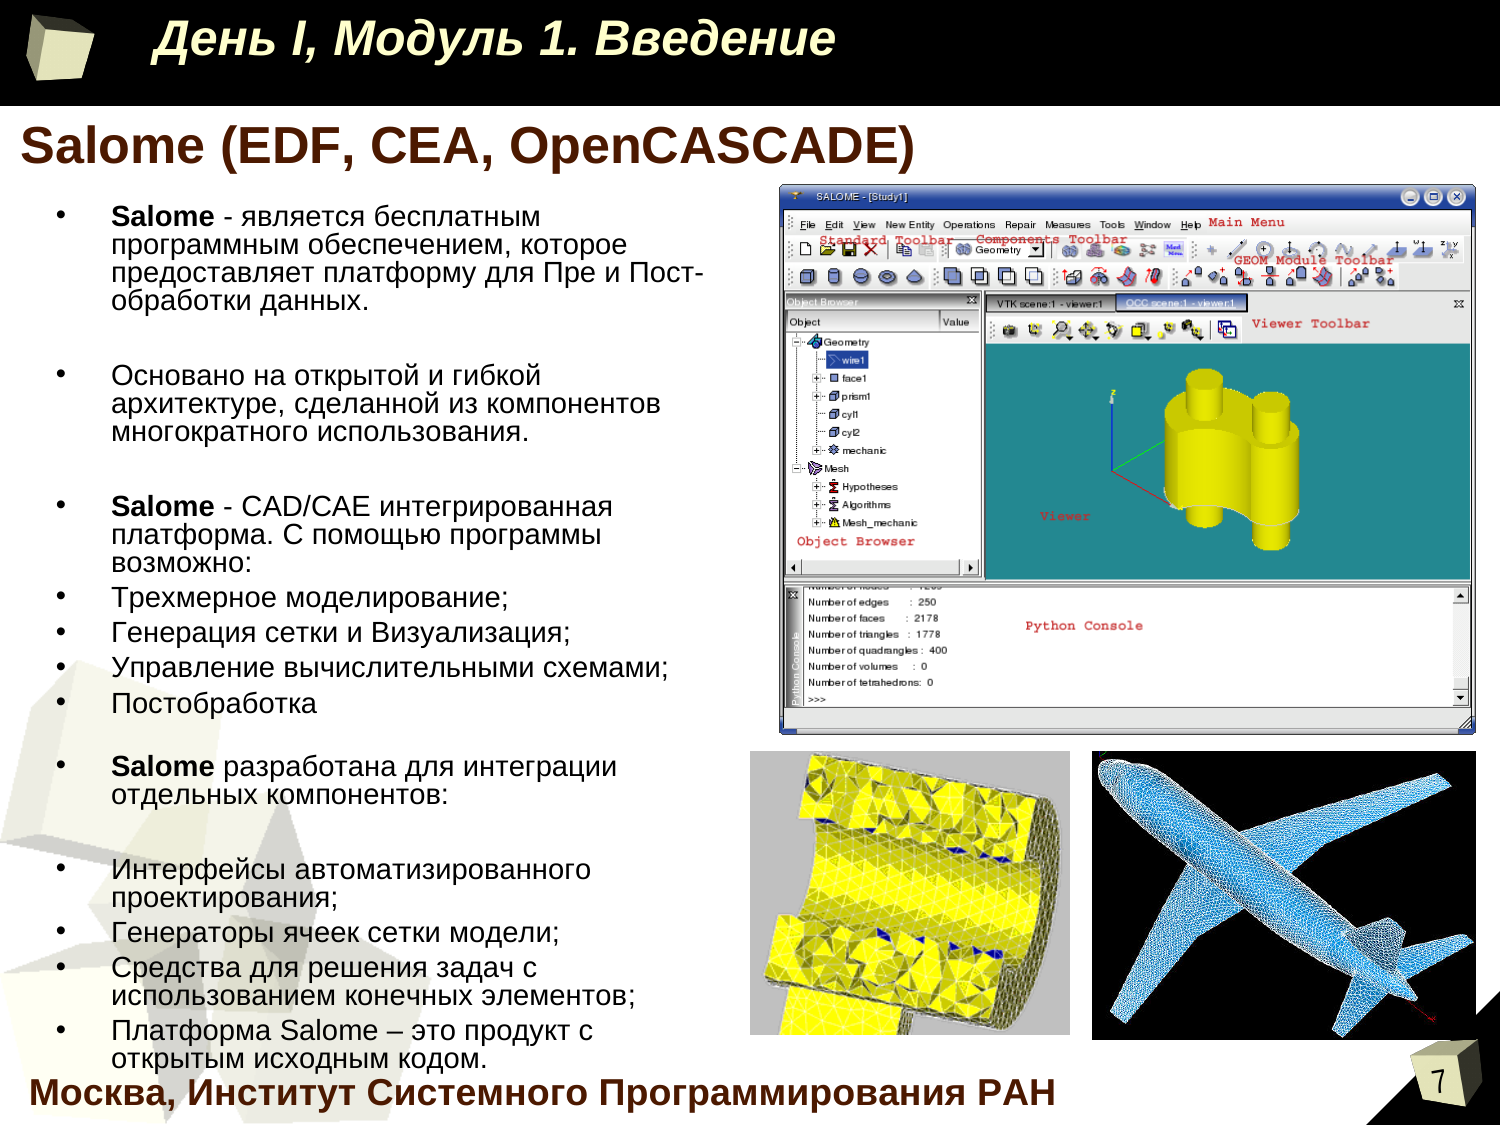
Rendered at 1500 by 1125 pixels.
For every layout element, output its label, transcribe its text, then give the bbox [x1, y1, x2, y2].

picture [1092, 751, 1476, 1040]
picture [66, 1095, 75, 1102]
picture [423, 1095, 433, 1102]
list Salome - является бесплатным программным обеспечением, которое предоставляет платформу для Пре и Пост-обработки данных. Основано на открытой и гибкой архитектуре, сделанной из компонентов многократного использования. Salome - CAD/CAE интегрированная платформа. С помощью программы возможно: Трехмерное моделирование; Генерация сетки и Визуализация; Управление вычислительными схемами; Постобработка Salome разработана для интеграции отдельных компонентов: Интерфейсы автоматизированного проектирования; Генераторы ячеек сетки модели; Средства для решения задач с использованием конечных элементов; Платформа Salome – это продукт с открытым исходным кодом. [41, 196, 727, 1095]
picture [750, 751, 1070, 1035]
picture [0, 659, 433, 1125]
picture [130, 1096, 138, 1102]
picture [151, 1096, 158, 1102]
picture [779, 184, 1476, 736]
text_box Salome (EDF, CEA, OpenCASCADE) [5, 103, 1500, 184]
